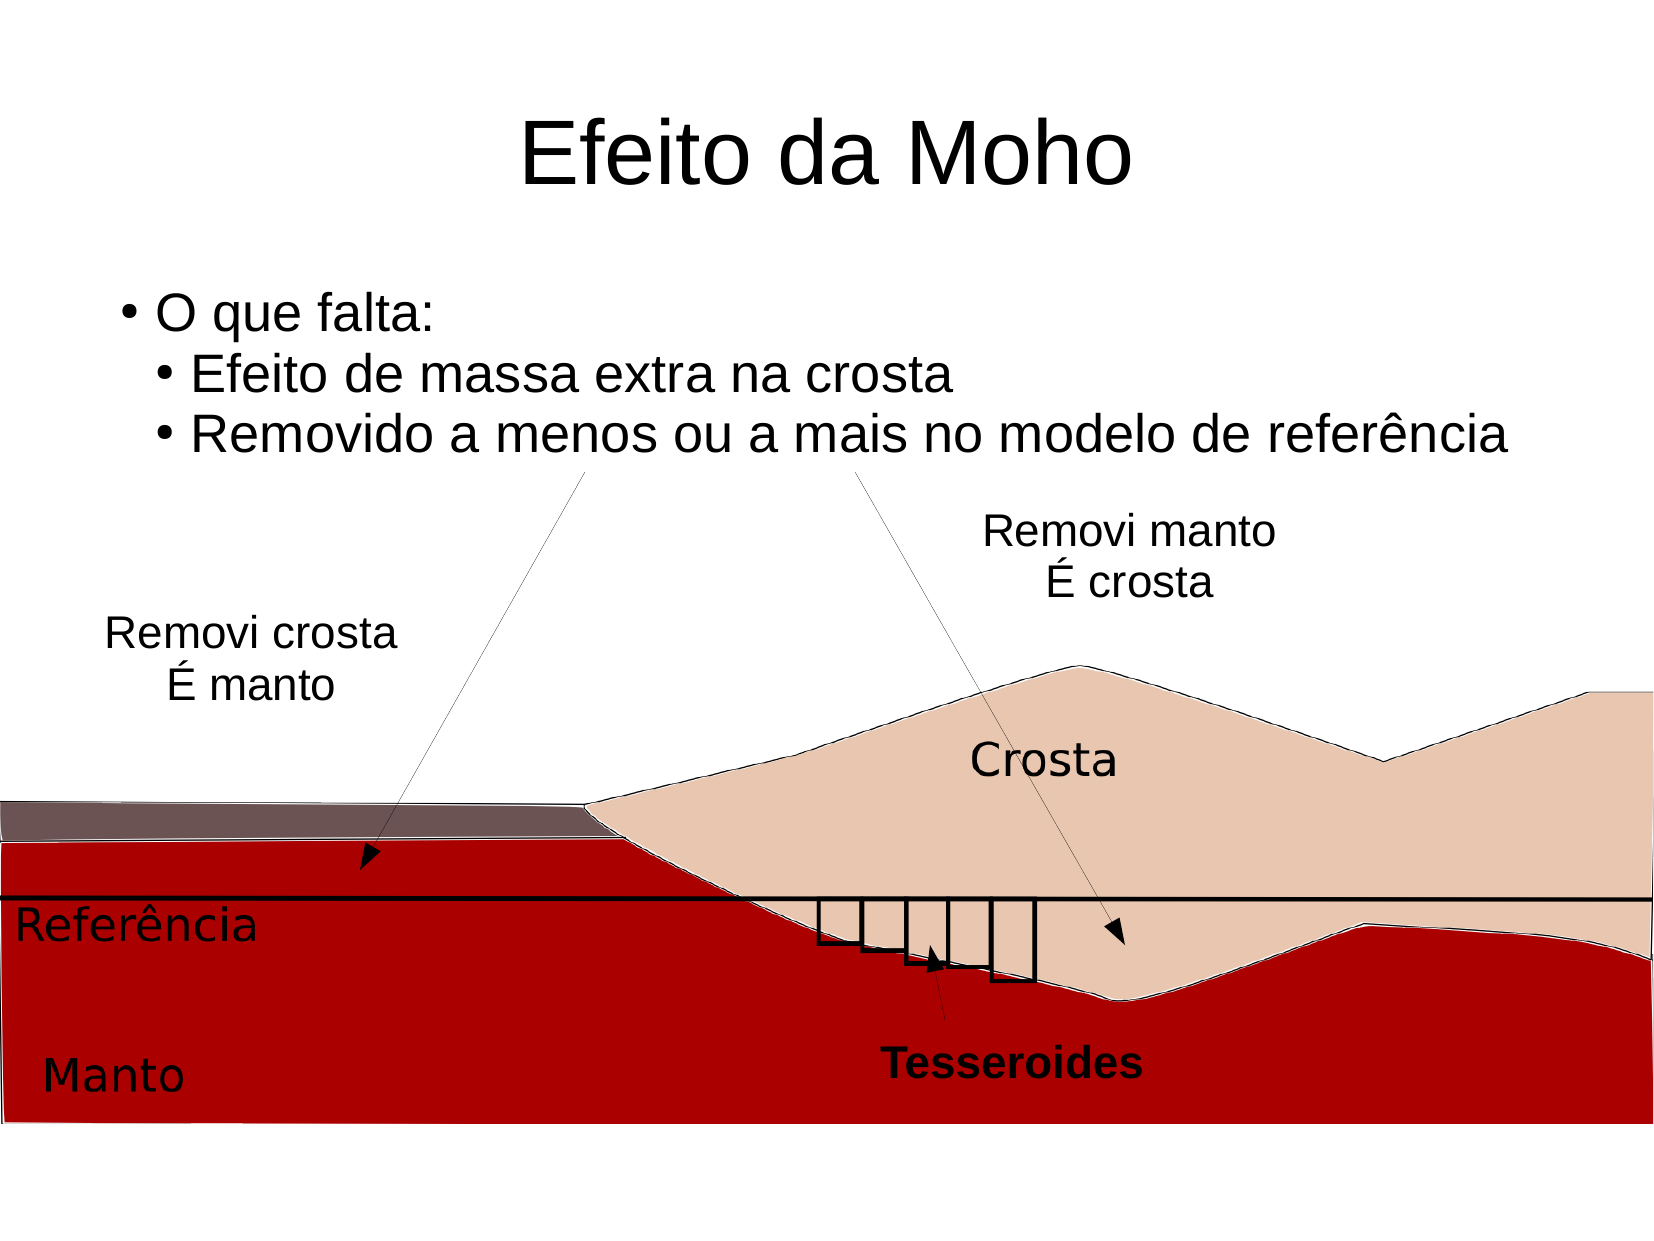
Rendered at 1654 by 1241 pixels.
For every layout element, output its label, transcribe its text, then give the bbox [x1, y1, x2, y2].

picture [0, 652, 1654, 1124]
text_box O que falta: Efeito de massa extra na crosta Removido a menos ou a mais no modelo de referência [105, 275, 1576, 472]
text_box Tesseroides [865, 1029, 1160, 1096]
title Efeito da Moho [82, 49, 1571, 257]
text_box Removi crosta É manto [90, 600, 413, 718]
text_box Removi manto É crosta [967, 497, 1293, 616]
